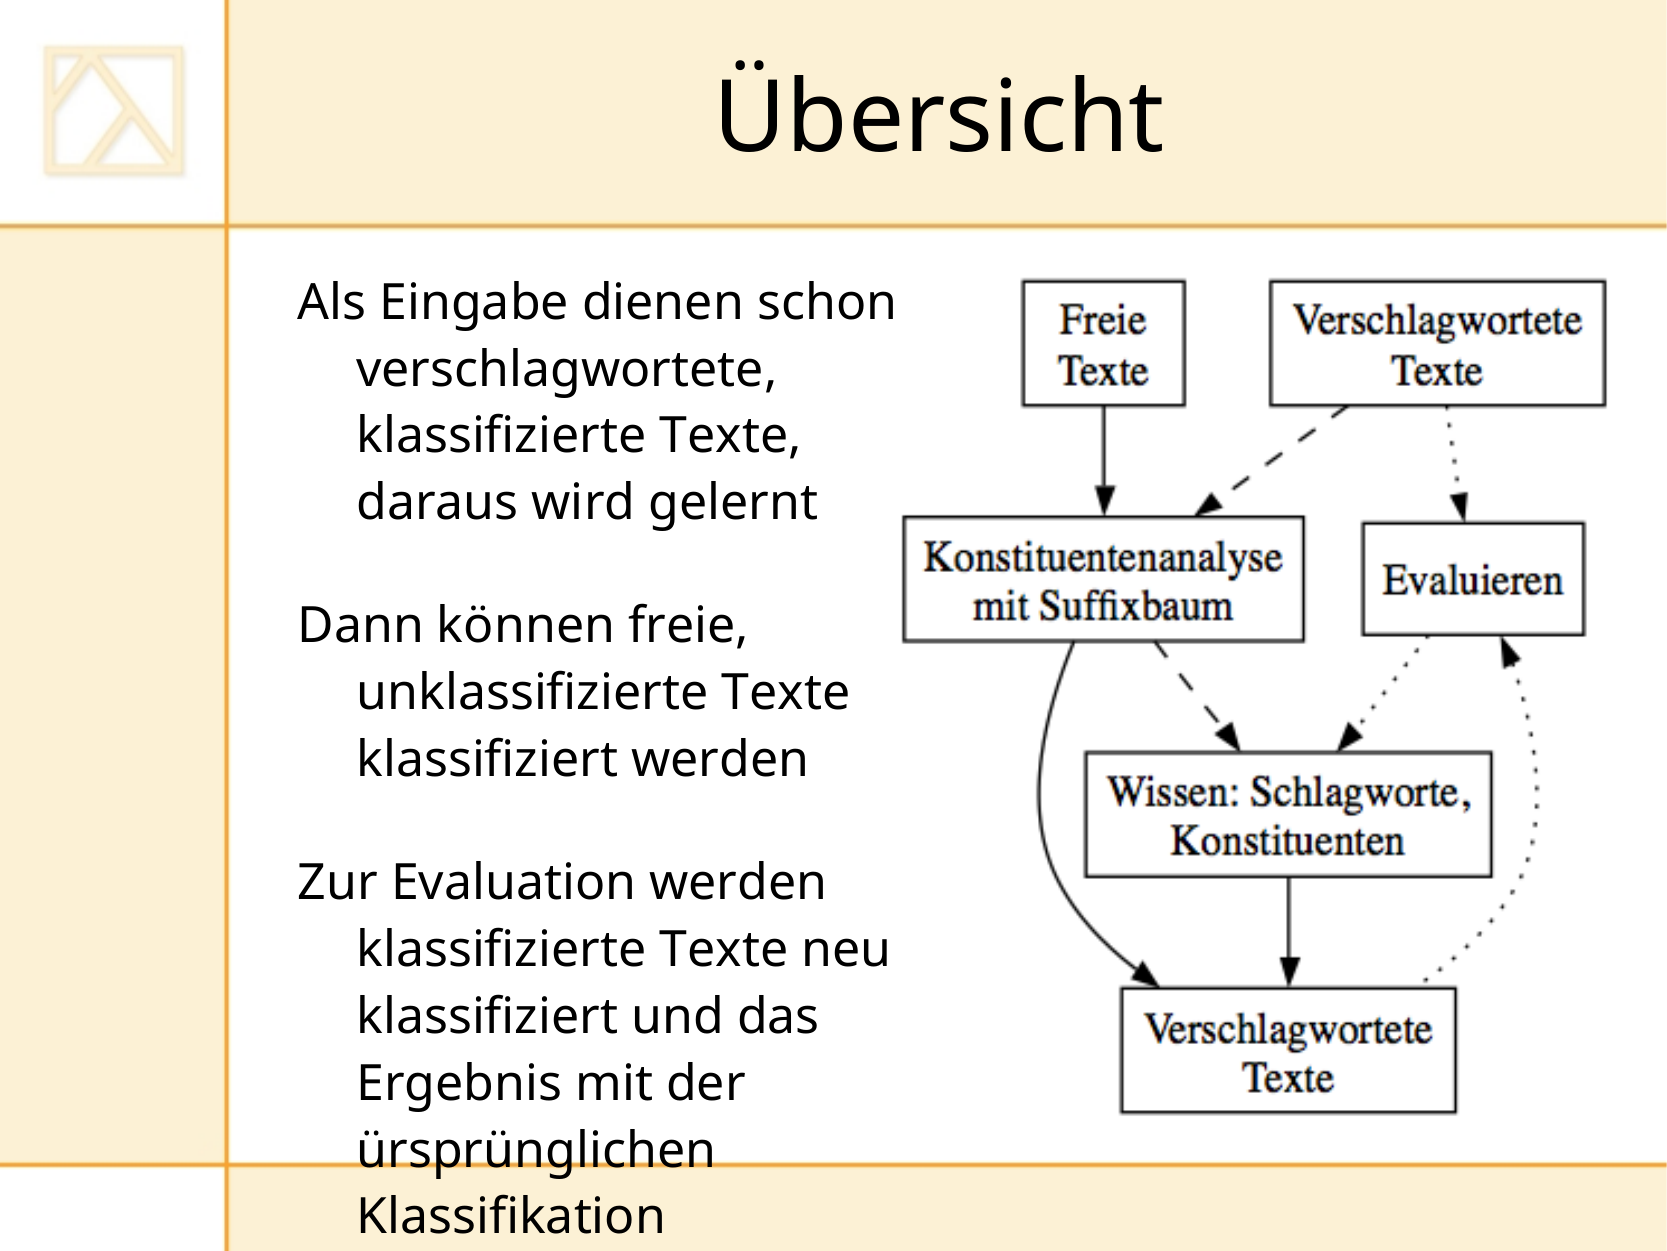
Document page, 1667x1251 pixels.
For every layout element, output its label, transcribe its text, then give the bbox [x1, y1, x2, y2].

list Als Eingabe dienen schon verschlagwortete, klassifizierte Texte, daraus wird gelernt Dann können freie, unklassifizierte Texte klassifiziert werden Zur Evaluation werden klassifizierte Texte neu klassifiziert und das Ergebnis mit der ürsprünglichen Klassifikation verglichen [268, 265, 924, 1173]
title Übersicht [268, 0, 1611, 238]
picture [0, 0, 1667, 1251]
